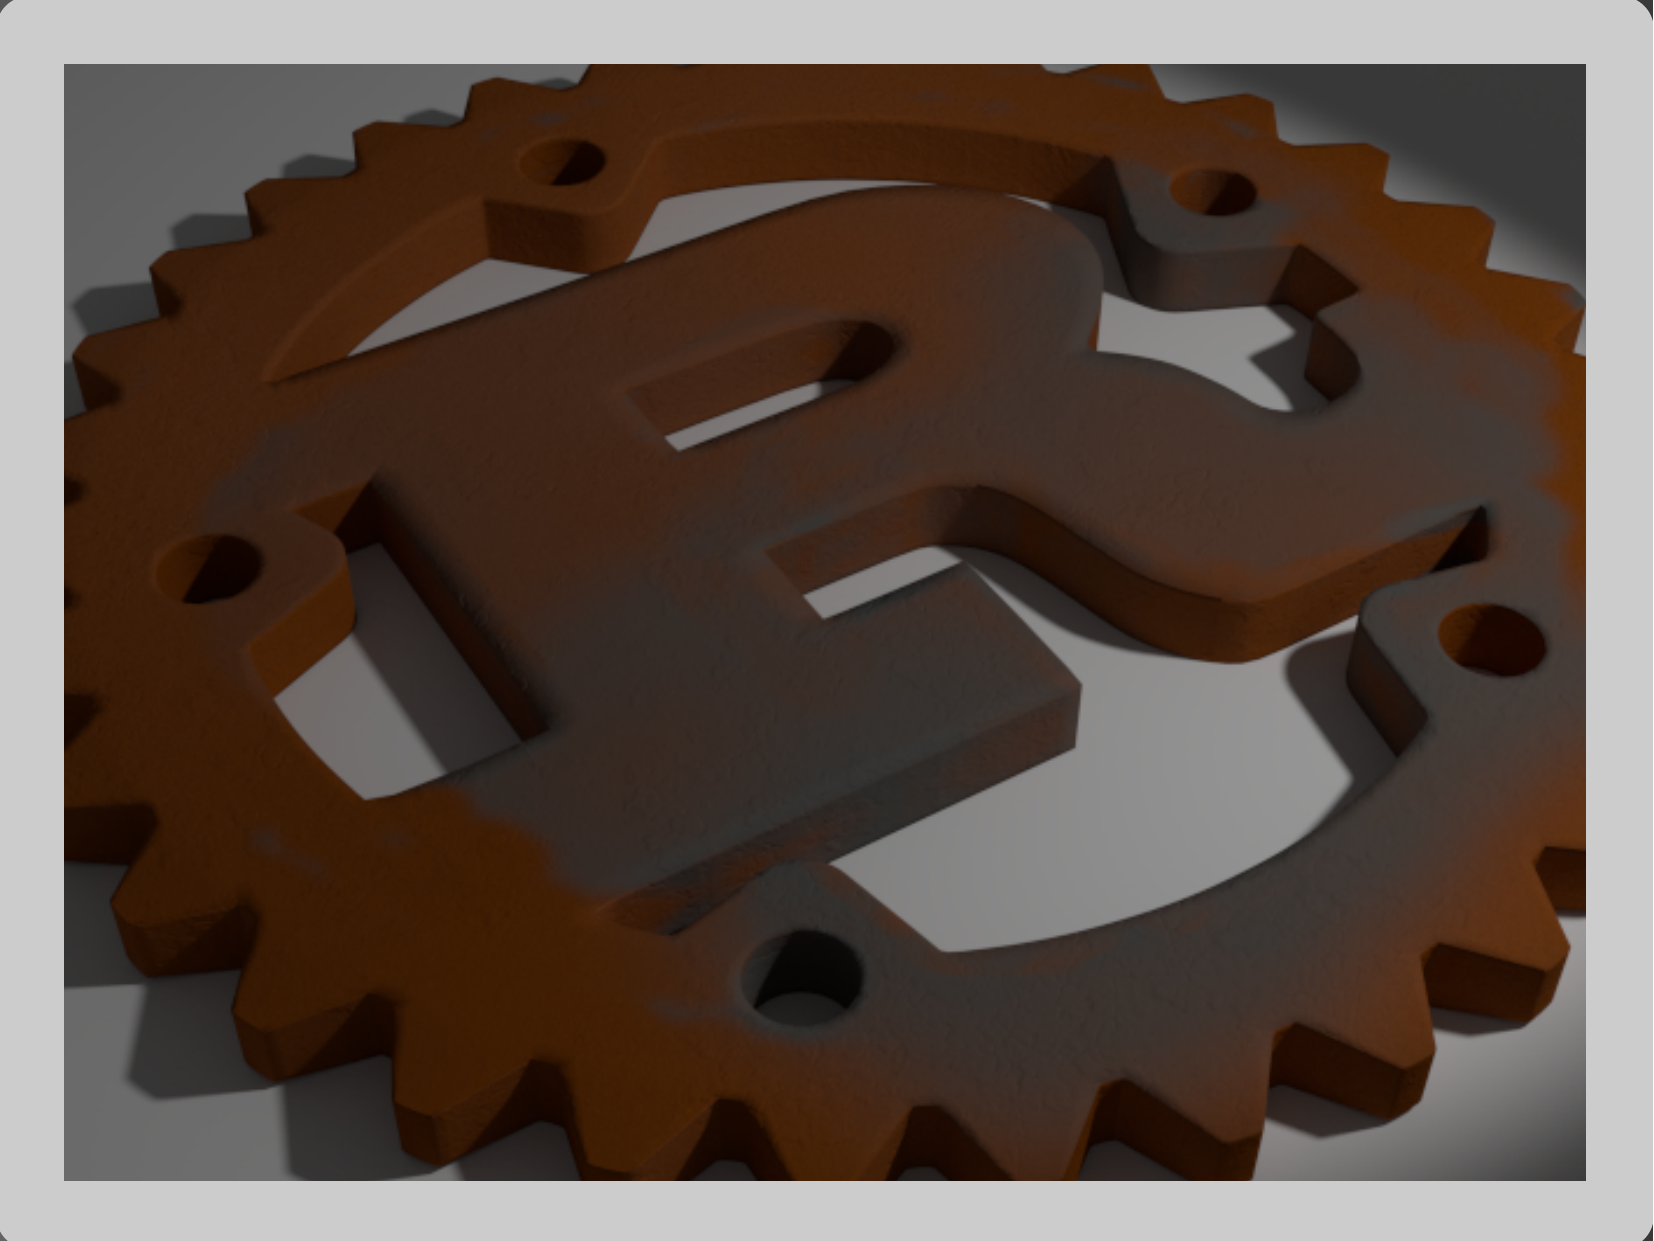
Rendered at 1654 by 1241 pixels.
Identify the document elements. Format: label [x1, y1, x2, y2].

picture [0, 1233, 6, 1241]
picture [64, 64, 1586, 1181]
picture [1644, 1227, 1653, 1241]
picture [0, 0, 12, 12]
picture [1638, 0, 1653, 18]
